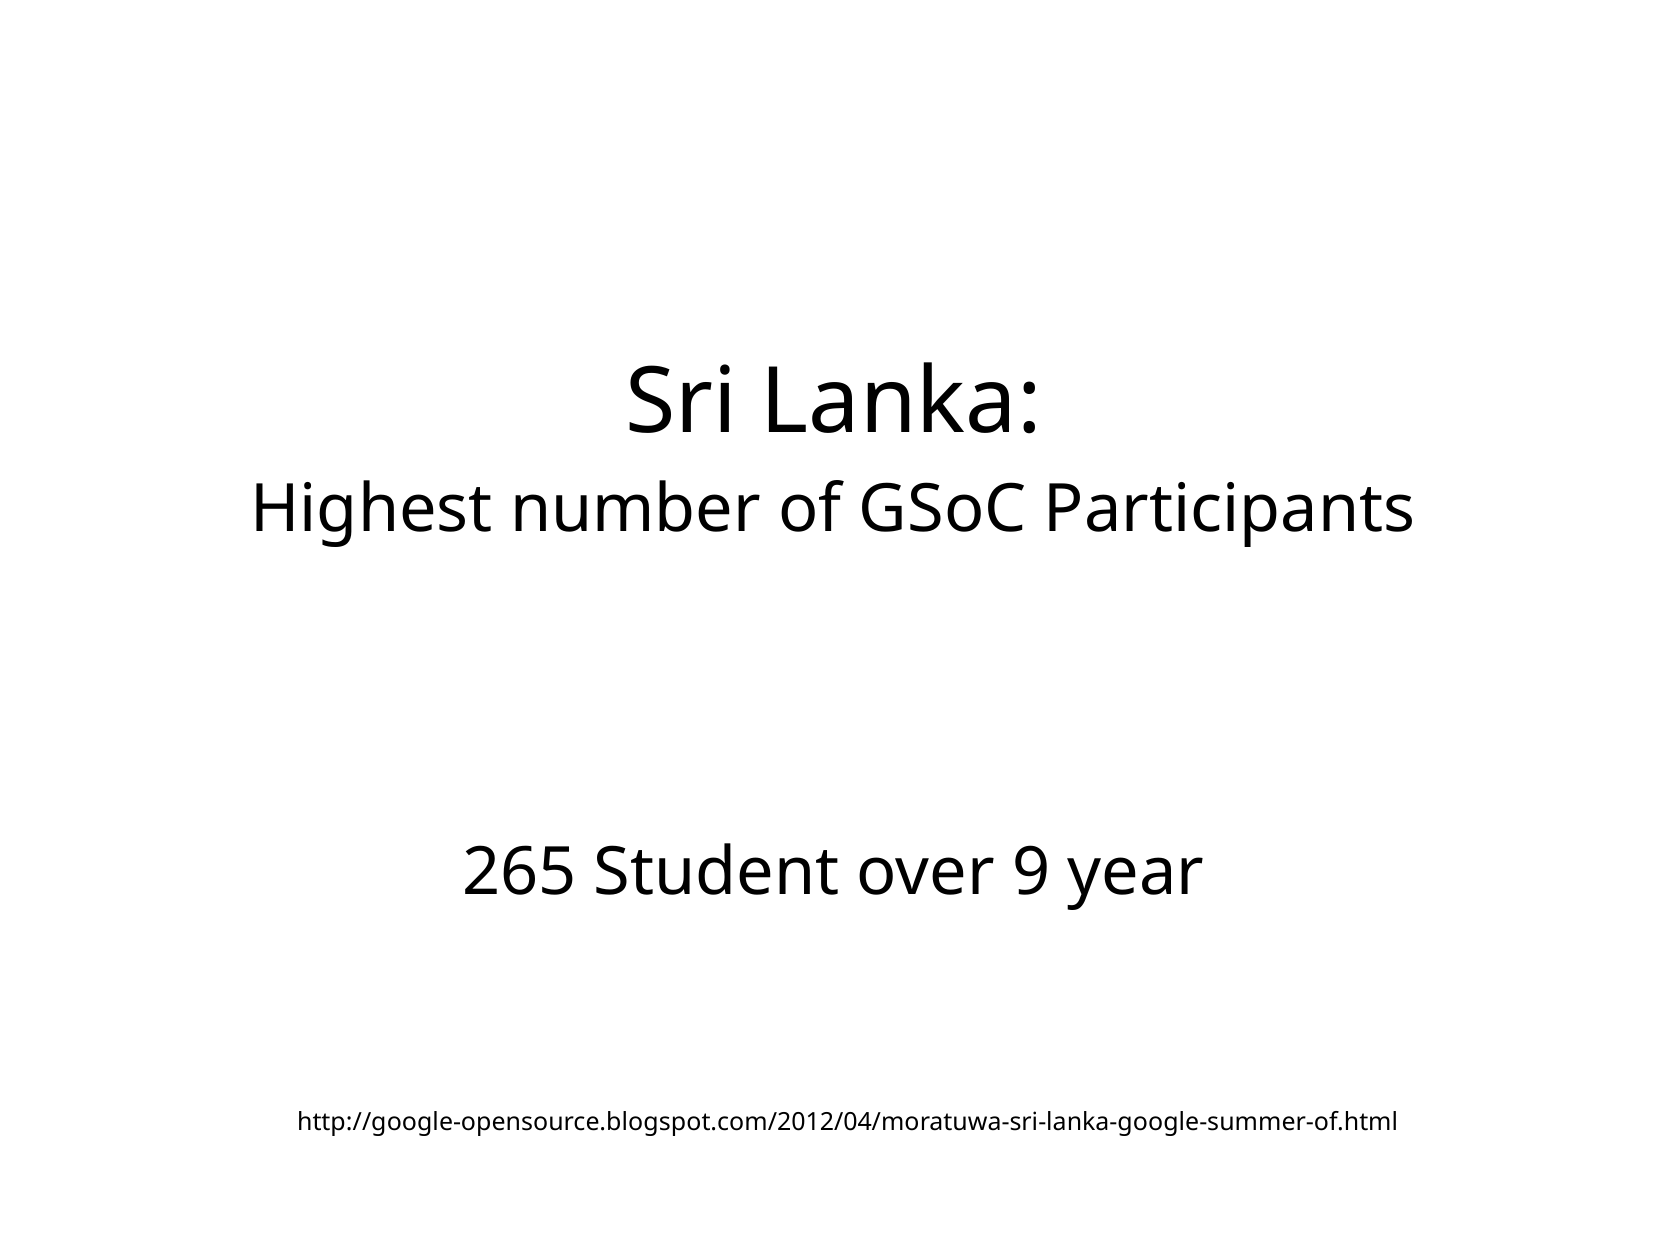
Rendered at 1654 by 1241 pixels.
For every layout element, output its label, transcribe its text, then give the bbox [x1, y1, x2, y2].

title http://google-opensource.blogspot.com/2012/04/moratuwa-sri-lanka-google-summer-of.html [86, 1041, 1576, 1201]
title Sri Lanka: Highest number of GSoC Participants 265 Student over 9 year [71, 333, 1561, 916]
